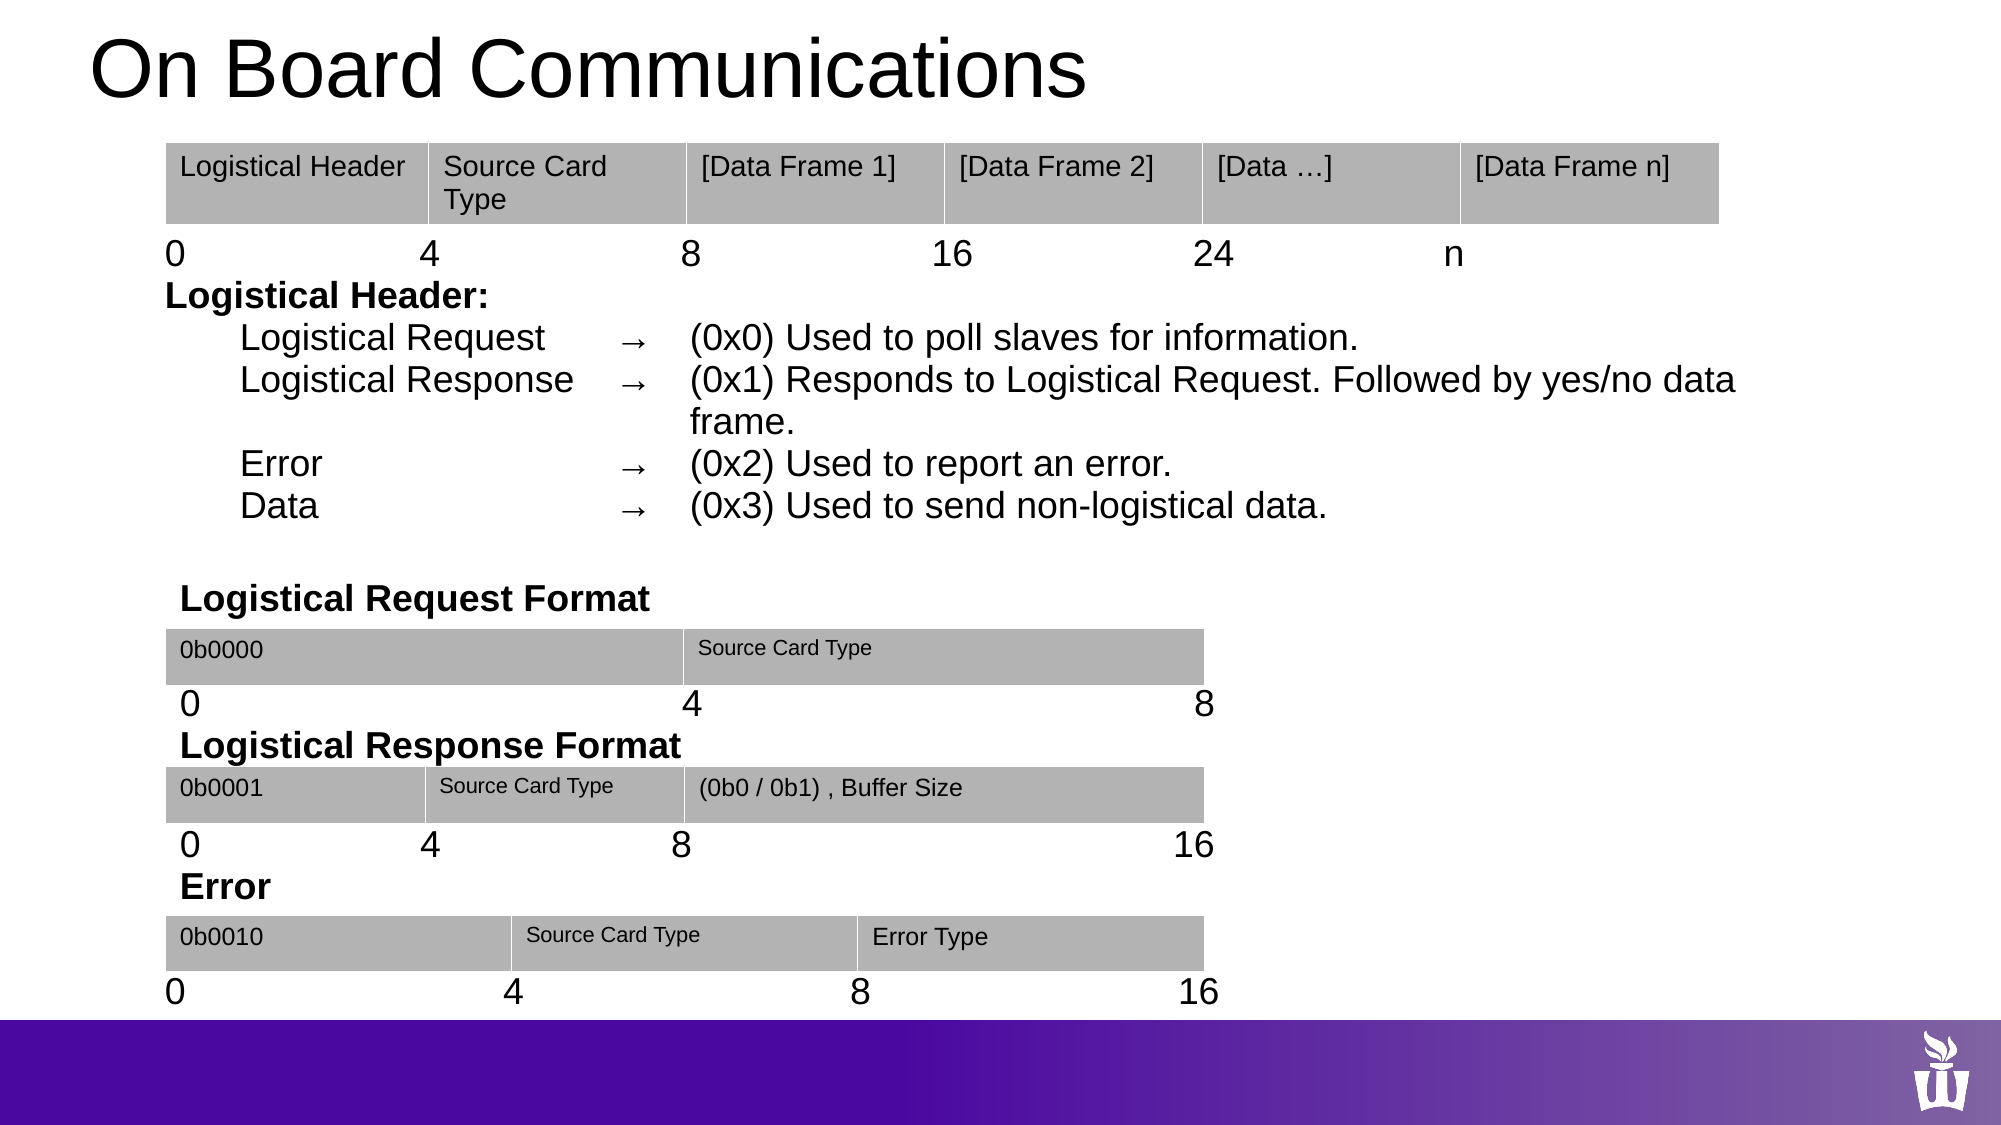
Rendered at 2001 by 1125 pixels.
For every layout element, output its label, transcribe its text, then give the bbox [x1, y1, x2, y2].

table_header (0b0 / 0b1) , Buffer Size [685, 774, 1204, 816]
table_header Source Card Type [429, 143, 686, 224]
table_header Logistical Header [166, 143, 428, 224]
text_box 0 4 8 16 Error [165, 816, 1276, 915]
text_box 0 4 8 16 24 n Logistical Header: Logistical Request → (0x0) Used to poll slaves for information. Logistical Response → (0x1) Responds to Logistical Request. Followed by yes/no data frame. Error → (0x2) Used to report an error. Data → (0x3) Used to send non-logistical data. [150, 224, 1756, 586]
table_header 0b0001 [166, 774, 425, 816]
table_header Error Type [858, 916, 1204, 963]
table_header [Data Frame n] [1461, 143, 1719, 224]
text_box On Board Communications [75, 15, 1801, 123]
text_box Logistical Request Format [165, 570, 676, 675]
text_box 0 4 8 16 [150, 963, 1366, 1021]
text_box 0 4 8 Logistical Response Format [165, 675, 1291, 774]
table_header 0b0000 [676, 629, 683, 675]
table_header Source Card Type [684, 629, 1204, 675]
table_header Source Card Type [426, 774, 684, 816]
table_header [Data Frame 1] [687, 143, 944, 224]
table_header 0b0010 [166, 916, 511, 963]
table_header [Data …] [1203, 143, 1460, 224]
table_header [Data Frame 2] [945, 143, 1202, 224]
table_header Source Card Type [512, 916, 857, 963]
